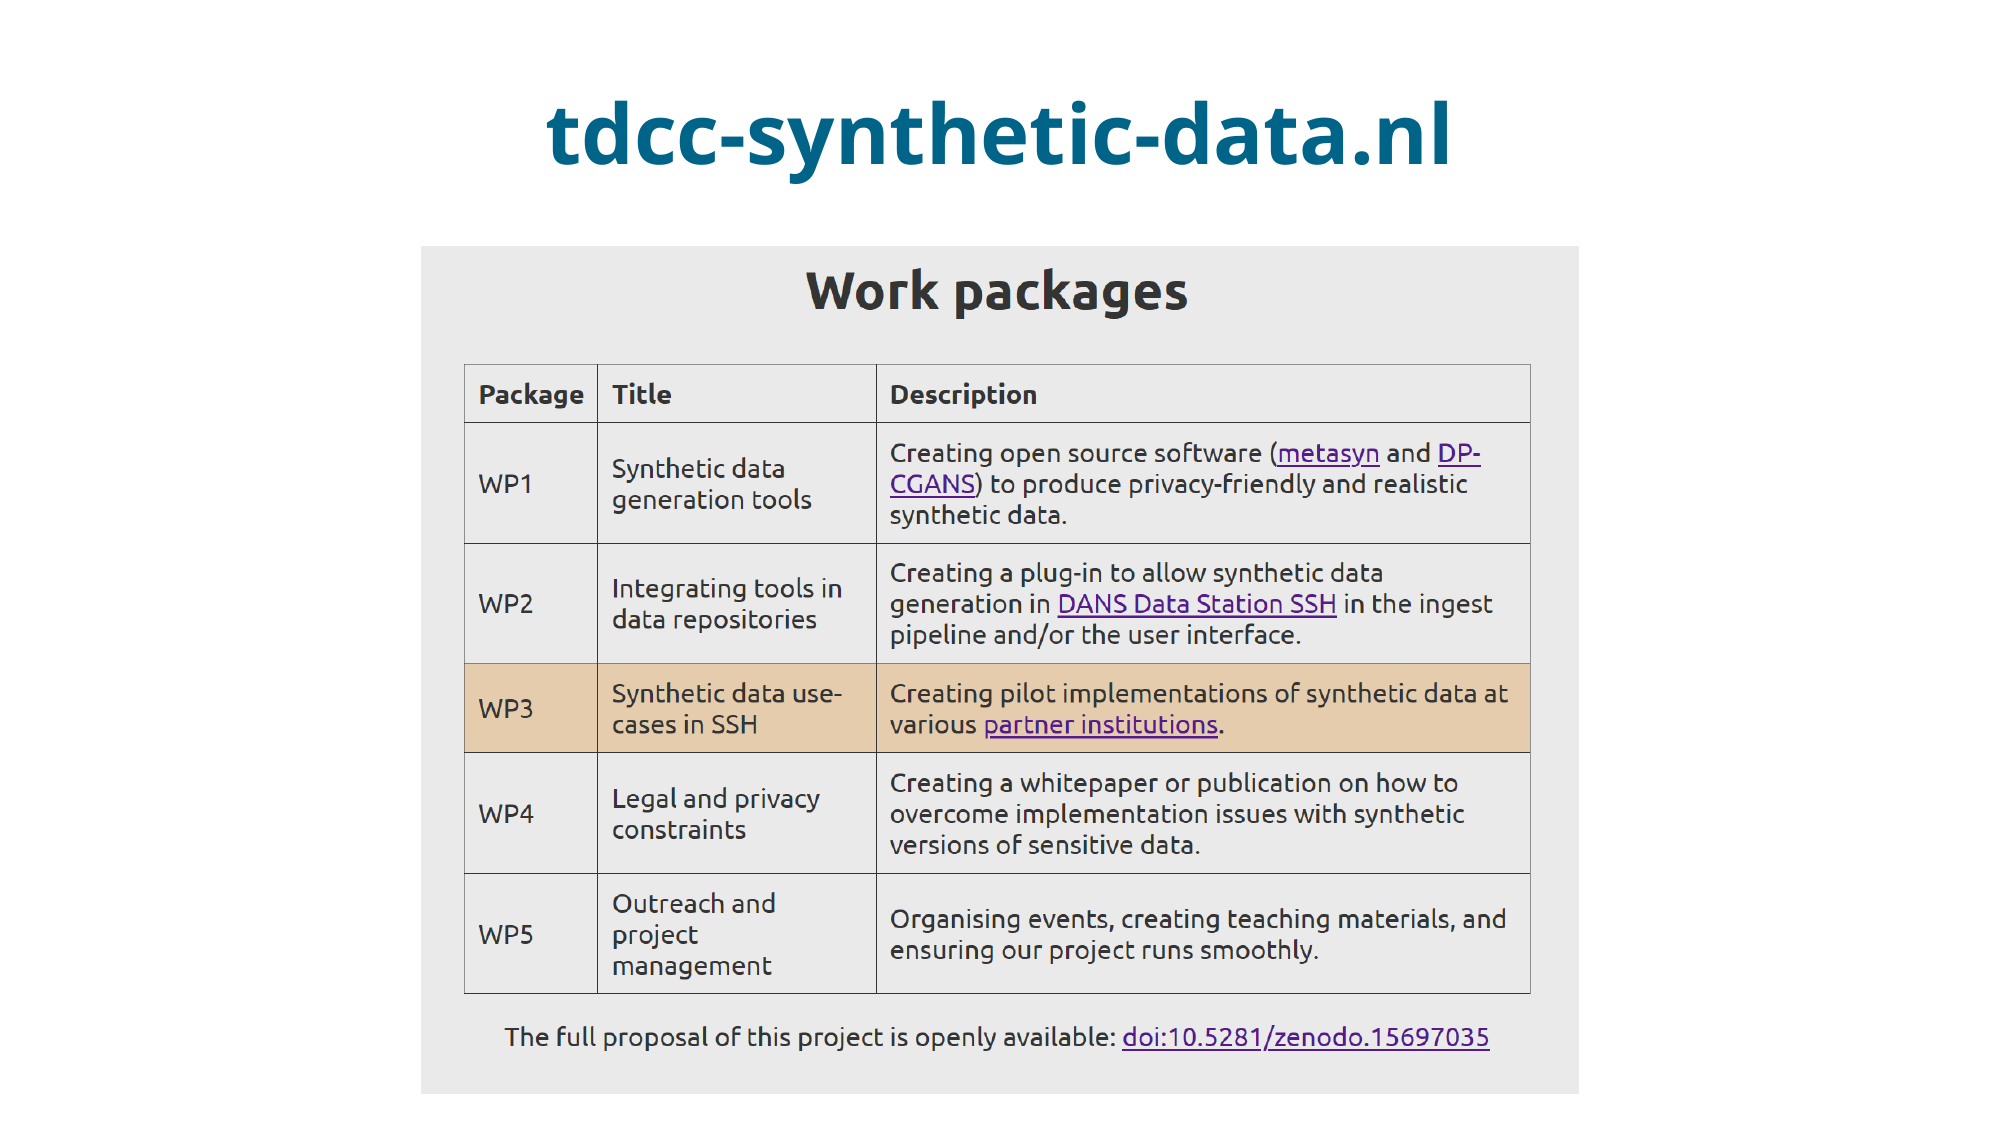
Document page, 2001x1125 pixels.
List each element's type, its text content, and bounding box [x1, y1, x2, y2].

text_box tdcc-synthetic-data.nl [388, 73, 1612, 190]
picture [421, 246, 1579, 1094]
